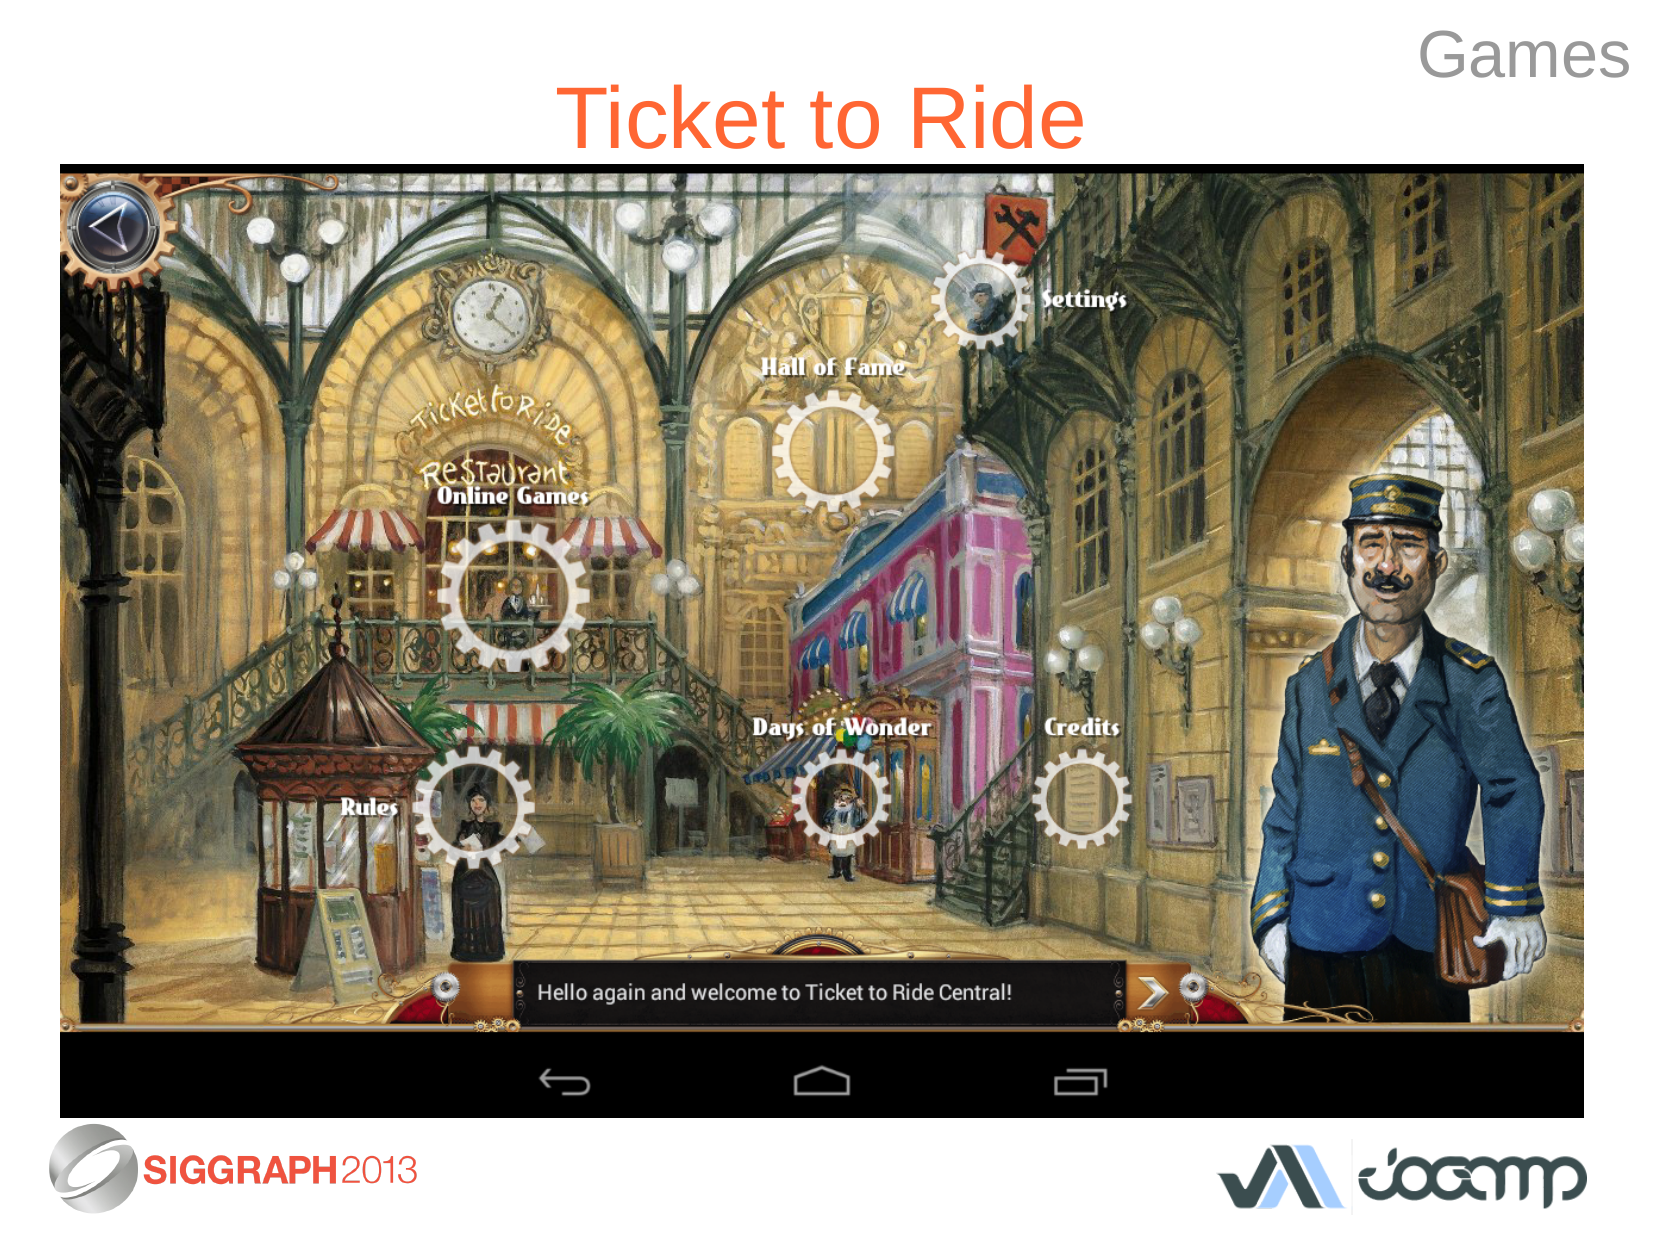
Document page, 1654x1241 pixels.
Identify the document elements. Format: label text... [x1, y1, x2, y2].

text_box Games [1402, 9, 1648, 115]
picture [60, 164, 1584, 1118]
picture [45, 1122, 421, 1215]
picture [1215, 1139, 1587, 1215]
title Ticket to Ride [68, 49, 1576, 164]
